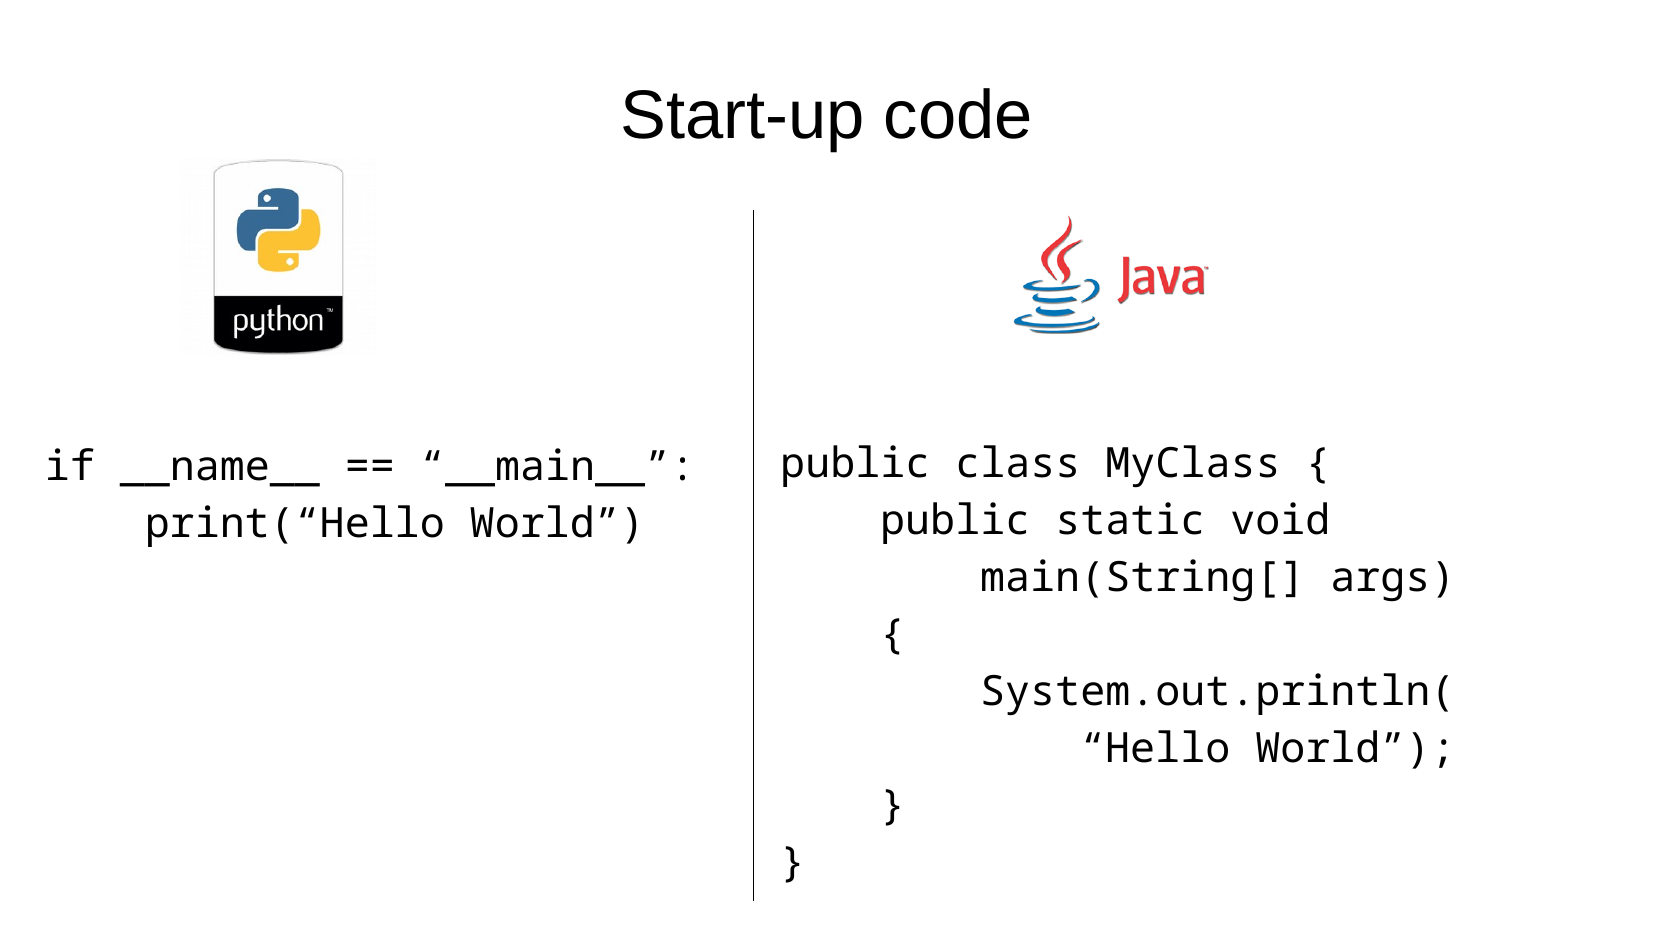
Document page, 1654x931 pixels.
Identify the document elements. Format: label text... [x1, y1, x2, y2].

picture [1005, 204, 1216, 346]
title Start-up code [82, 37, 1571, 193]
text_box if __name__ == “__main__”: print(“Hello World”) [30, 428, 753, 589]
picture [180, 159, 376, 356]
text_box if __name__ == “__main__”: print(“Hello World”) [754, 428, 765, 589]
text_box public class MyClass { public static void main(String[] args) { System.out.println( “Hello World”); } } [765, 425, 1654, 829]
